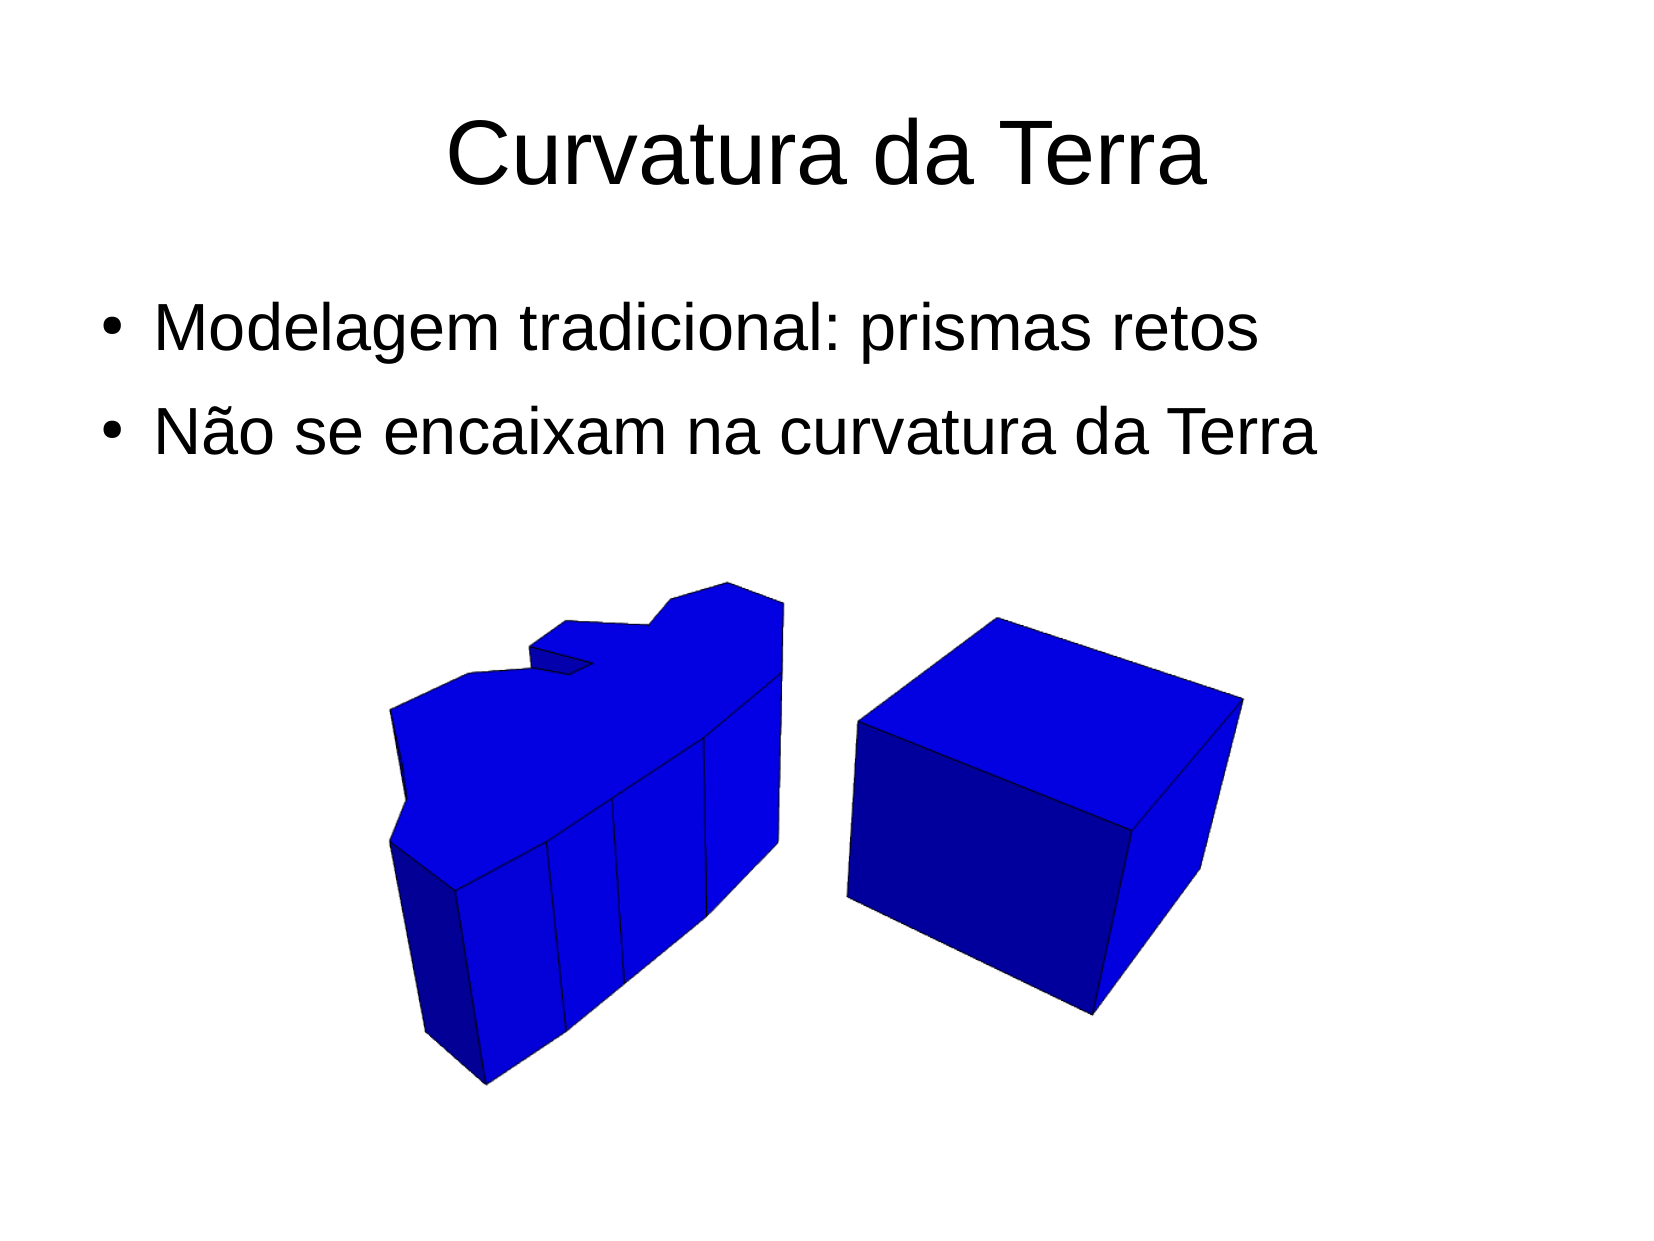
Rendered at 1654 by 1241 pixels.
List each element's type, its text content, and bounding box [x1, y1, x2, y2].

picture [281, 494, 1321, 1186]
title Curvatura da Terra [82, 49, 1571, 257]
list Modelagem tradicional: prismas retos Não se encaixam na curvatura da Terra [82, 290, 1531, 1010]
